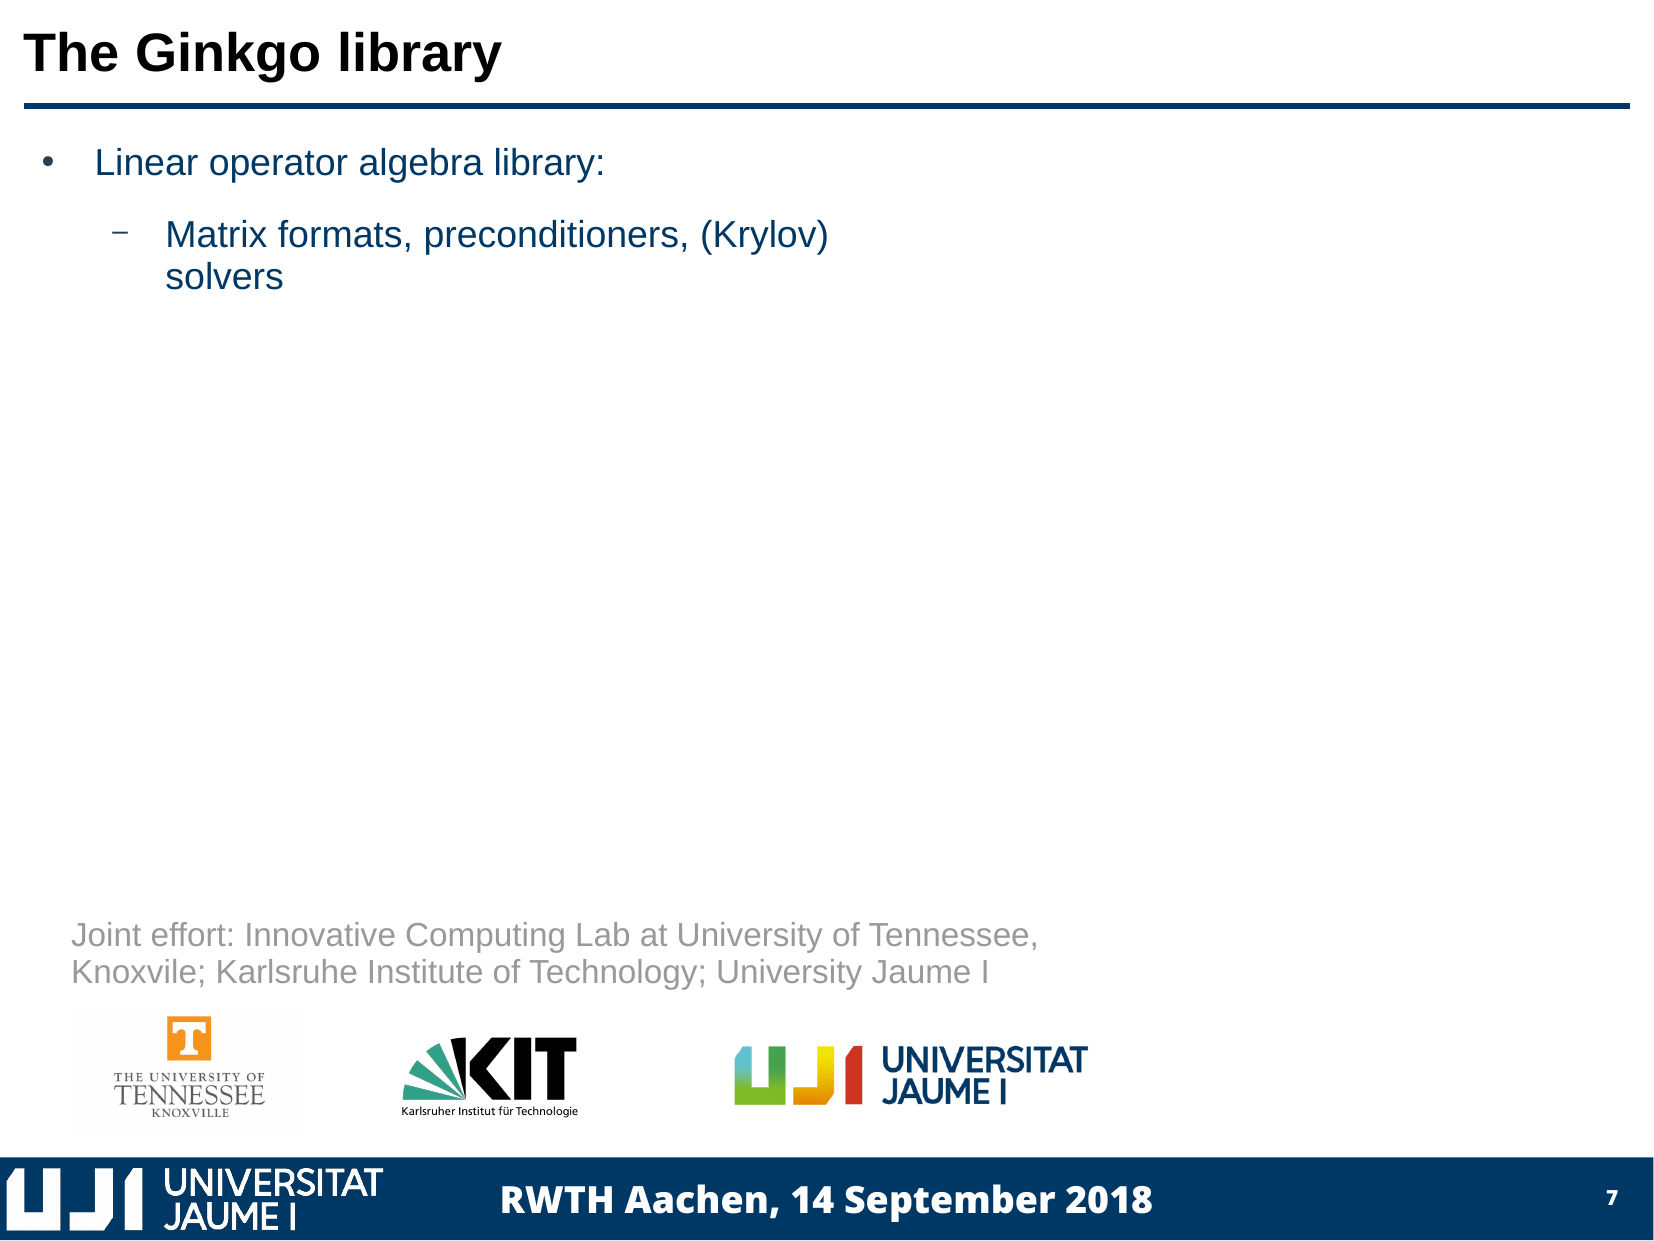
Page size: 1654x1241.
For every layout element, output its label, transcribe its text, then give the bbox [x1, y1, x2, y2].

text_box Joint effort: Innovative Computing Lab at University of Tennessee, Knoxvile; Karlsruhe Institute of Technology; University Jaume I [20, 909, 1099, 1004]
picture [70, 1003, 308, 1137]
picture [401, 1033, 579, 1123]
list Linear operator algebra library: Matrix formats, preconditioners, (Krylov) solvers [23, 141, 851, 815]
title The Ginkgo library [23, 0, 1630, 107]
picture [732, 1039, 1094, 1109]
picture [0, 1158, 390, 1241]
